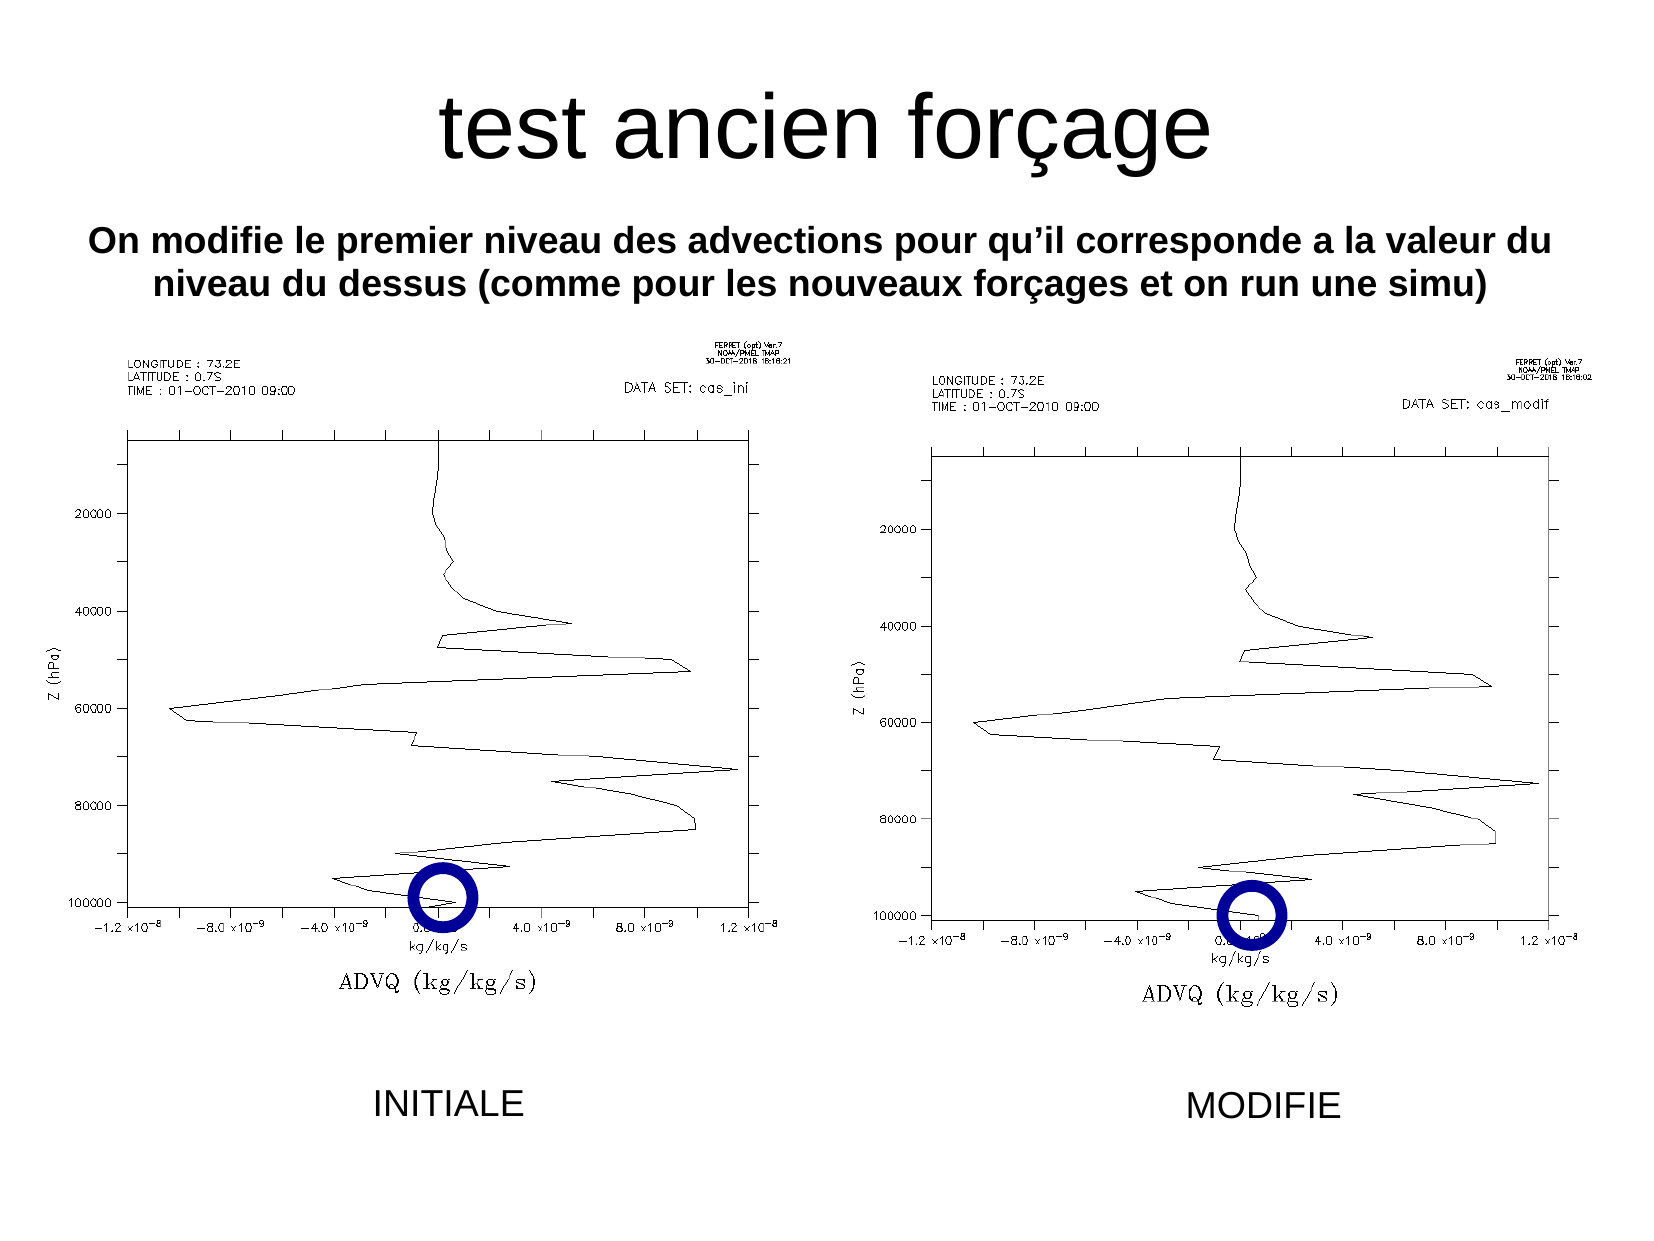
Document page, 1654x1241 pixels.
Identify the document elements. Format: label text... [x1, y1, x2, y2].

text_box On modifie le premier niveau des advections pour qu’il corresponde a la valeur du niveau du dessus (comme pour les nouveaux forçages et on run une simu) [47, 212, 1595, 312]
text_box MODIFIE [1062, 1077, 1465, 1134]
picture [33, 331, 827, 1016]
text_box INITIALE [248, 1074, 650, 1132]
picture [838, 348, 1627, 1028]
title test ancien forçage [82, 23, 1571, 212]
